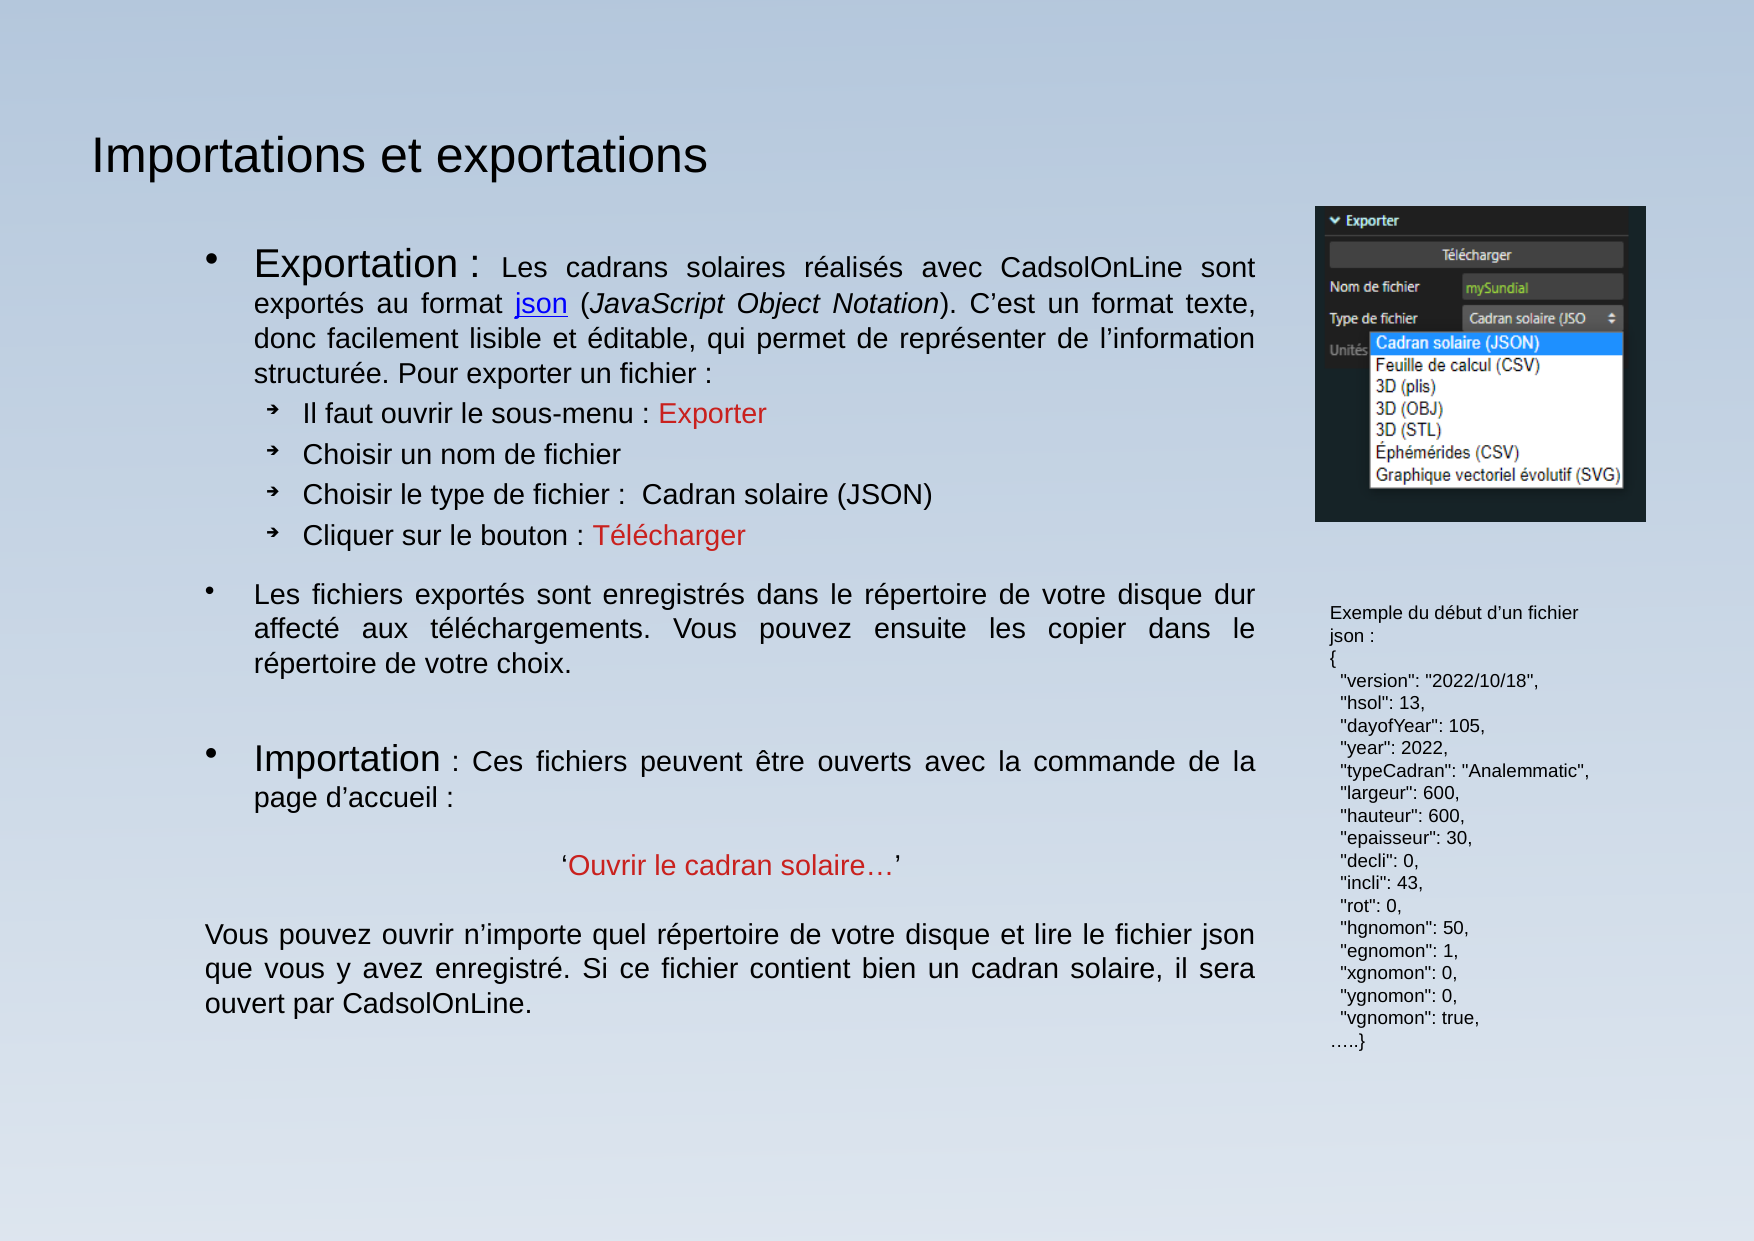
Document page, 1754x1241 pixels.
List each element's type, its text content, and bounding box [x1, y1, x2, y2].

picture [1315, 206, 1646, 522]
text_box Exemple du début d’un fichier json : { "version": "2022/10/18", "hsol": 13, "dayofYear": 105, "year": 2022, "typeCadran": "Analemmatic", "largeur": 600, "hauteur": 600, "epaisseur": 30, "decli": 0, "incli": 43, "rot": 0, "hgnomon": 50, "egnomon": 1, "xgnomon": 0, "ygnomon": 0, "vgnomon": true, …..} [1315, 593, 1637, 1128]
list Exportation : Les cadrans solaires réalisés avec CadsolOnLine sont exportés au format json (JavaScript Object Notation). C’est un format texte, donc facilement lisible et éditable, qui permet de représenter de l’information structurée. Pour exporter un fichier : Il faut ouvrir le sous-menu : Exporter Choisir un nom de fichier Choisir le type de fichier : Cadran solaire (JSON) Cliquer sur le bouton : Télécharger Les fichiers exportés sont enregistrés dans le répertoire de votre disque dur affecté aux téléchargements. Vous pouvez ensuite les copier dans le répertoire de votre choix. Importation : Ces fichiers peuvent être ouverts avec la commande de la page d’accueil : ‘Ouvrir le cadran solaire…’ Vous pouvez ouvrir n’importe quel répertoire de votre disque et lire le fichier json que vous y avez enregistré. Si ce fichier contient bien un cadran solaire, il sera ouvert par CadsolOnLine. [204, 237, 1257, 1057]
title Importations et exportations [91, 59, 1564, 247]
